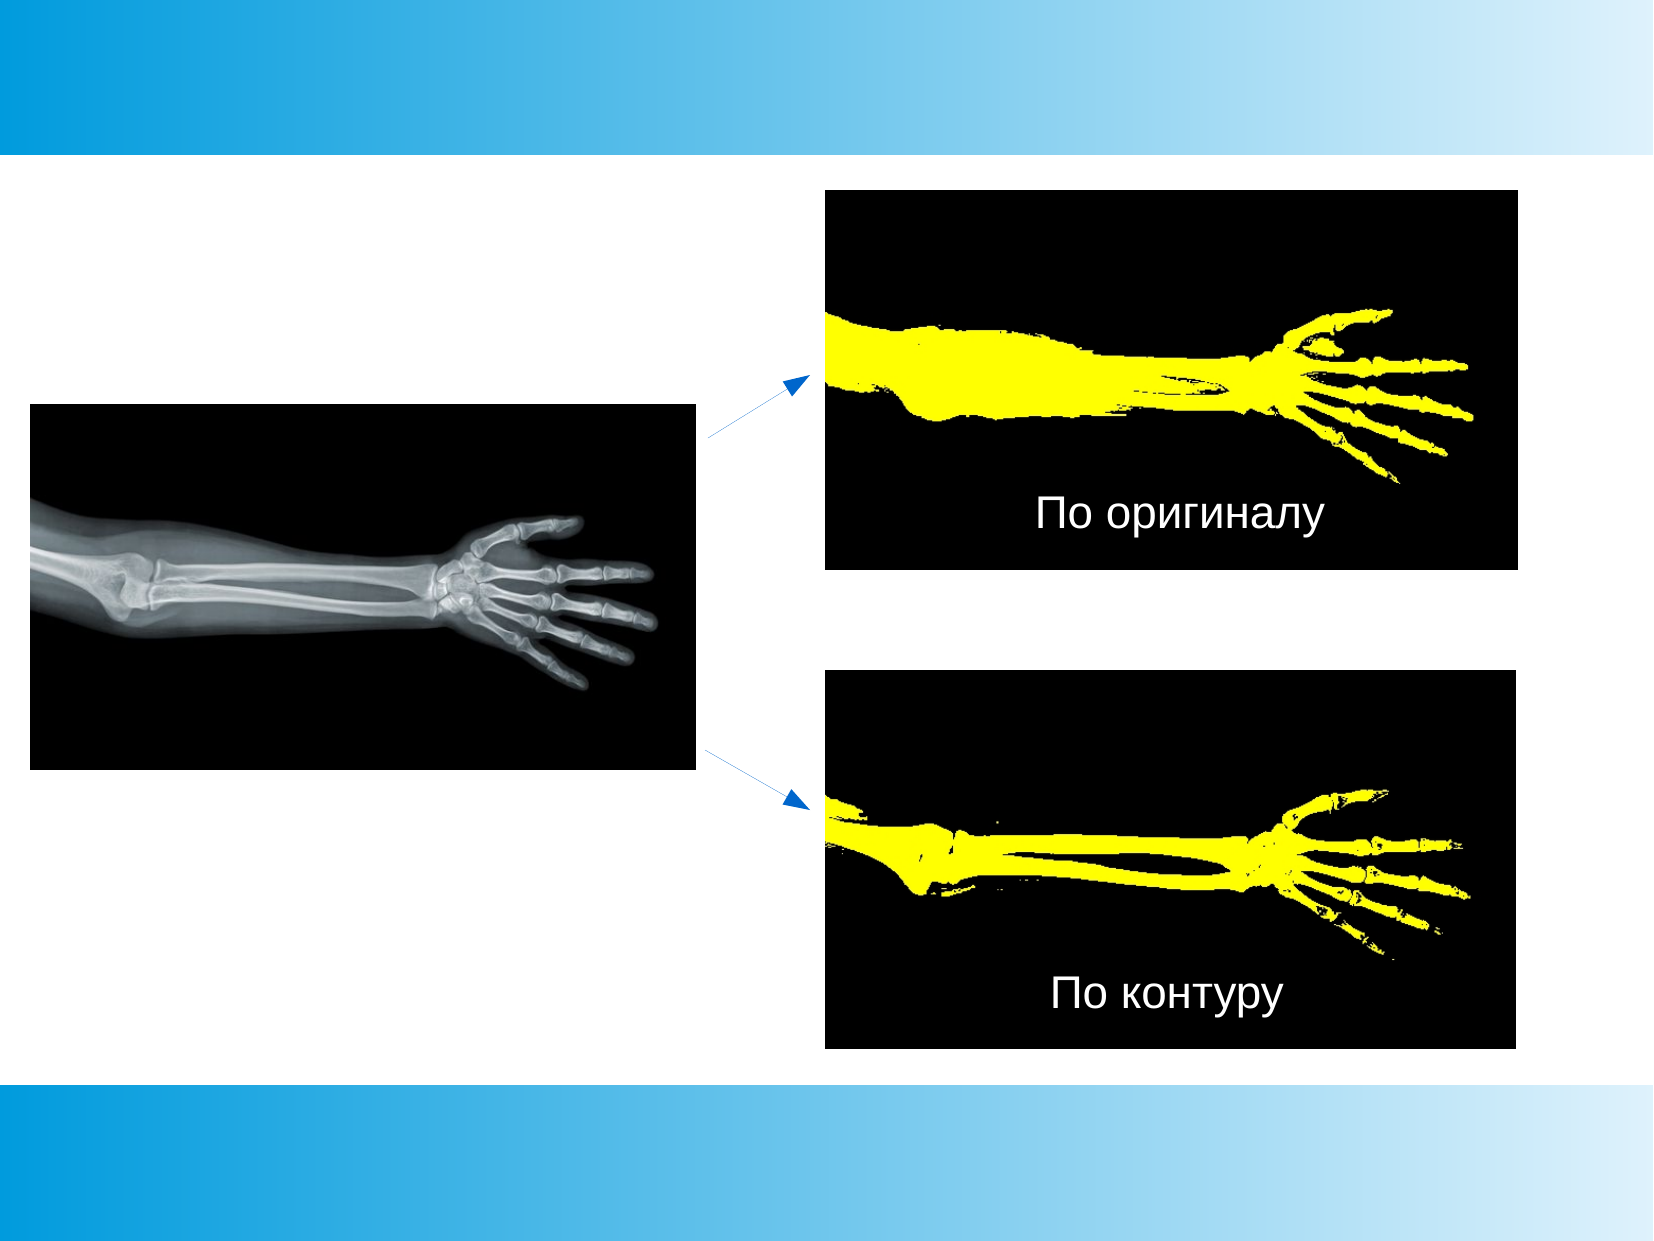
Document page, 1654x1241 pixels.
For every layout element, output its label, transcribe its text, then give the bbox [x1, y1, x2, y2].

text_box По оригиналу [1020, 480, 1366, 547]
picture [825, 190, 1518, 571]
picture [825, 670, 1516, 1049]
picture [30, 404, 696, 770]
text_box По контуру [1035, 960, 1381, 1027]
